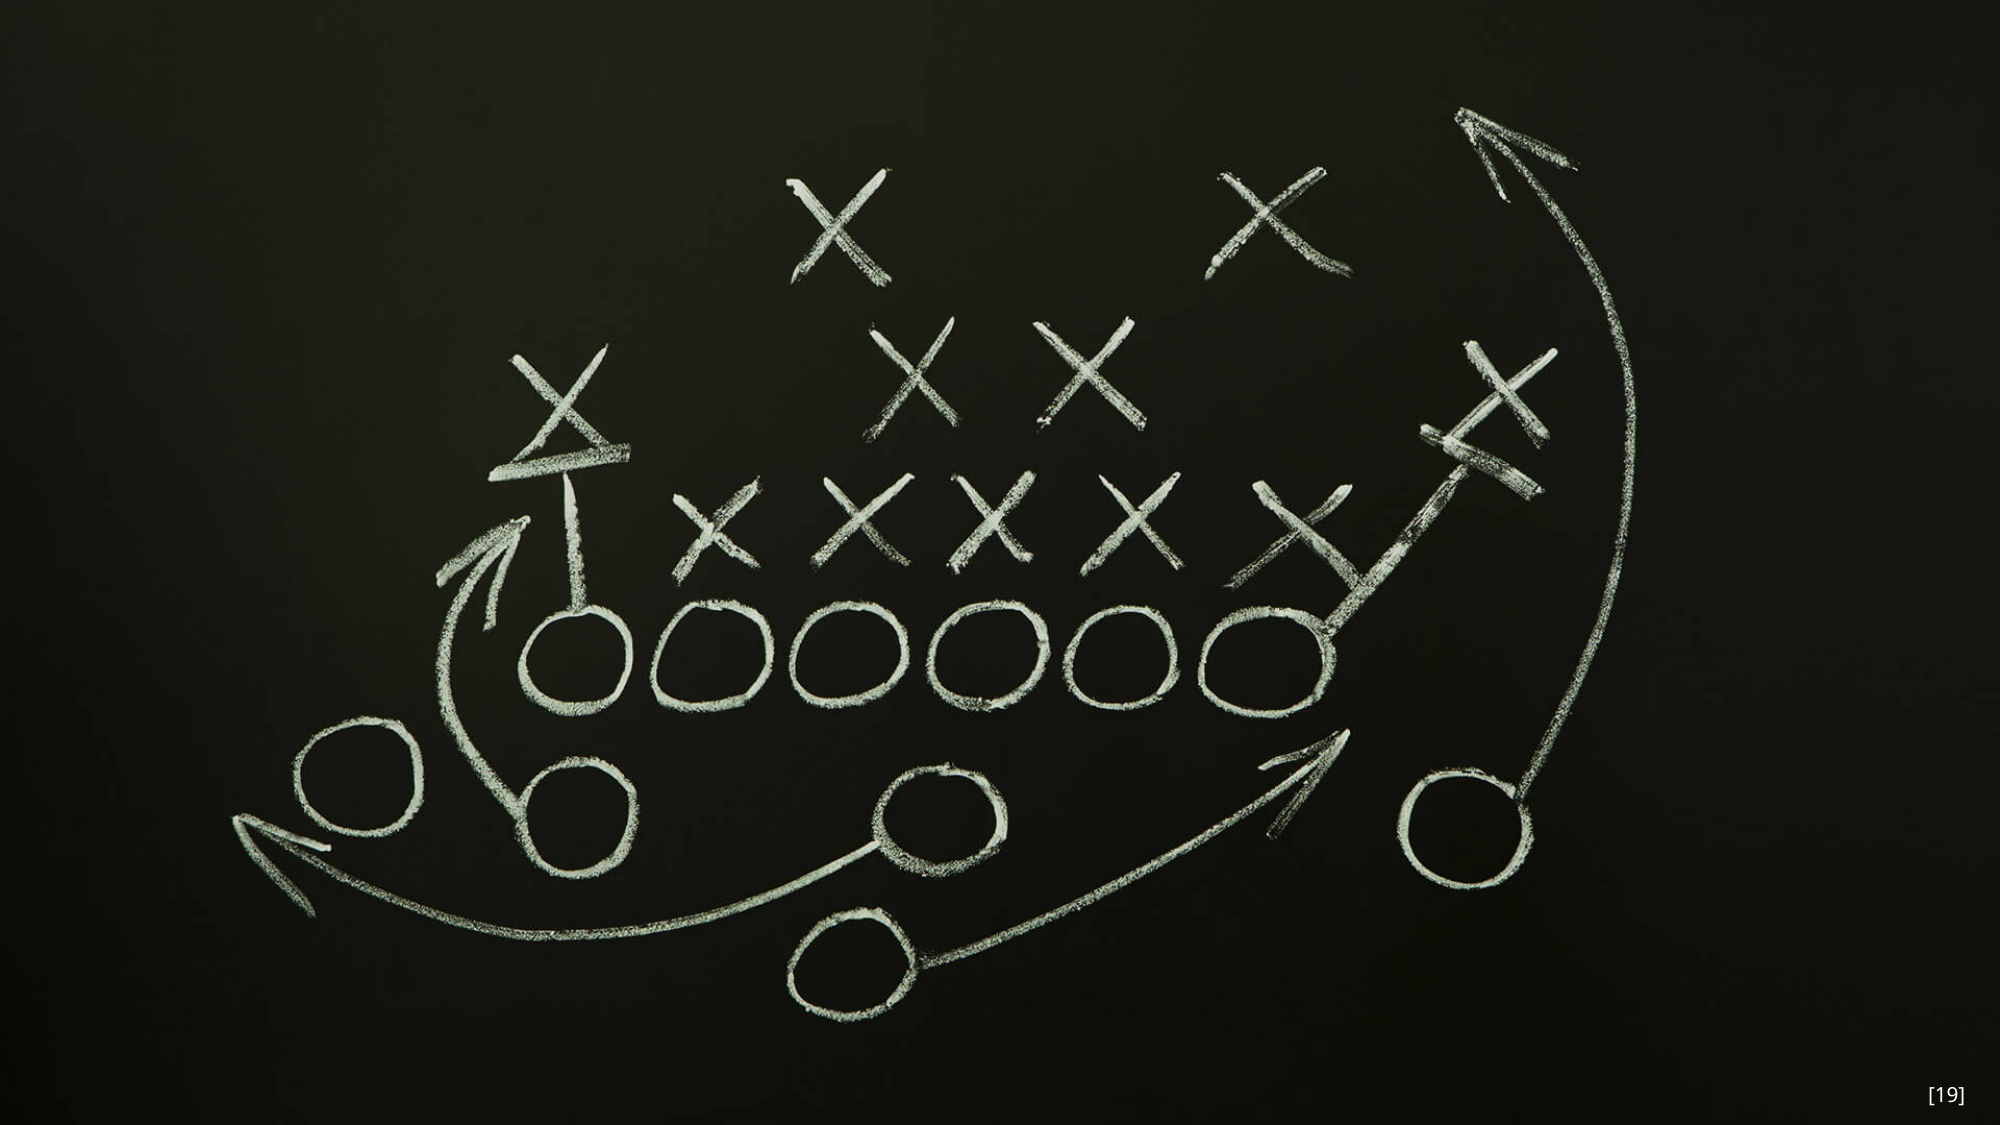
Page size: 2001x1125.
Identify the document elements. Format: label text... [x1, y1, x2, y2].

picture [0, 0, 2000, 1125]
title [19] [1913, 1077, 2000, 1111]
